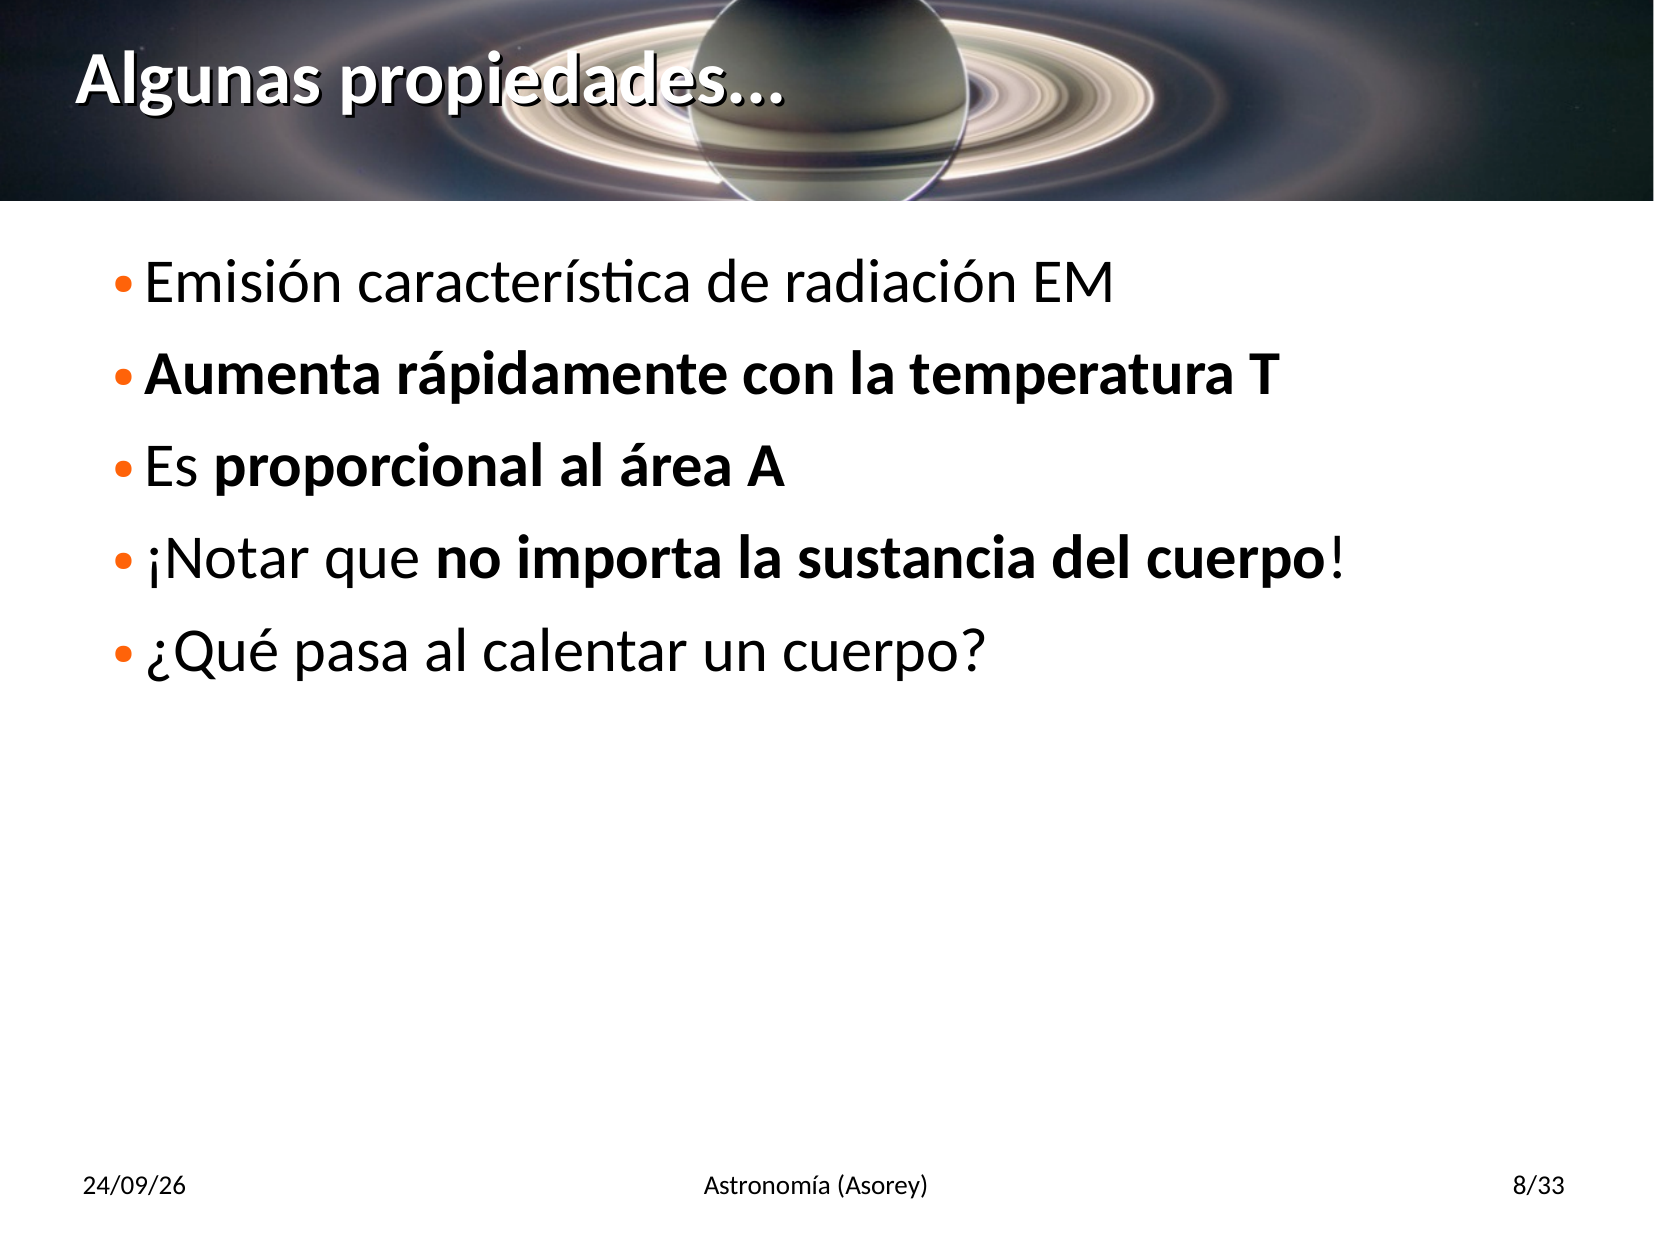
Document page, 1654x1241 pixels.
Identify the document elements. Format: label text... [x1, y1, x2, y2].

picture [0, 0, 1654, 201]
list Emisión característica de radiación EM Aumenta rápidamente con la temperatura T Es proporcional al área A ¡Notar que no importa la sustancia del cuerpo! ¿Qué pasa al calentar un cuerpo? [82, 255, 1571, 1156]
title Algunas propiedades... [75, 19, 1564, 151]
